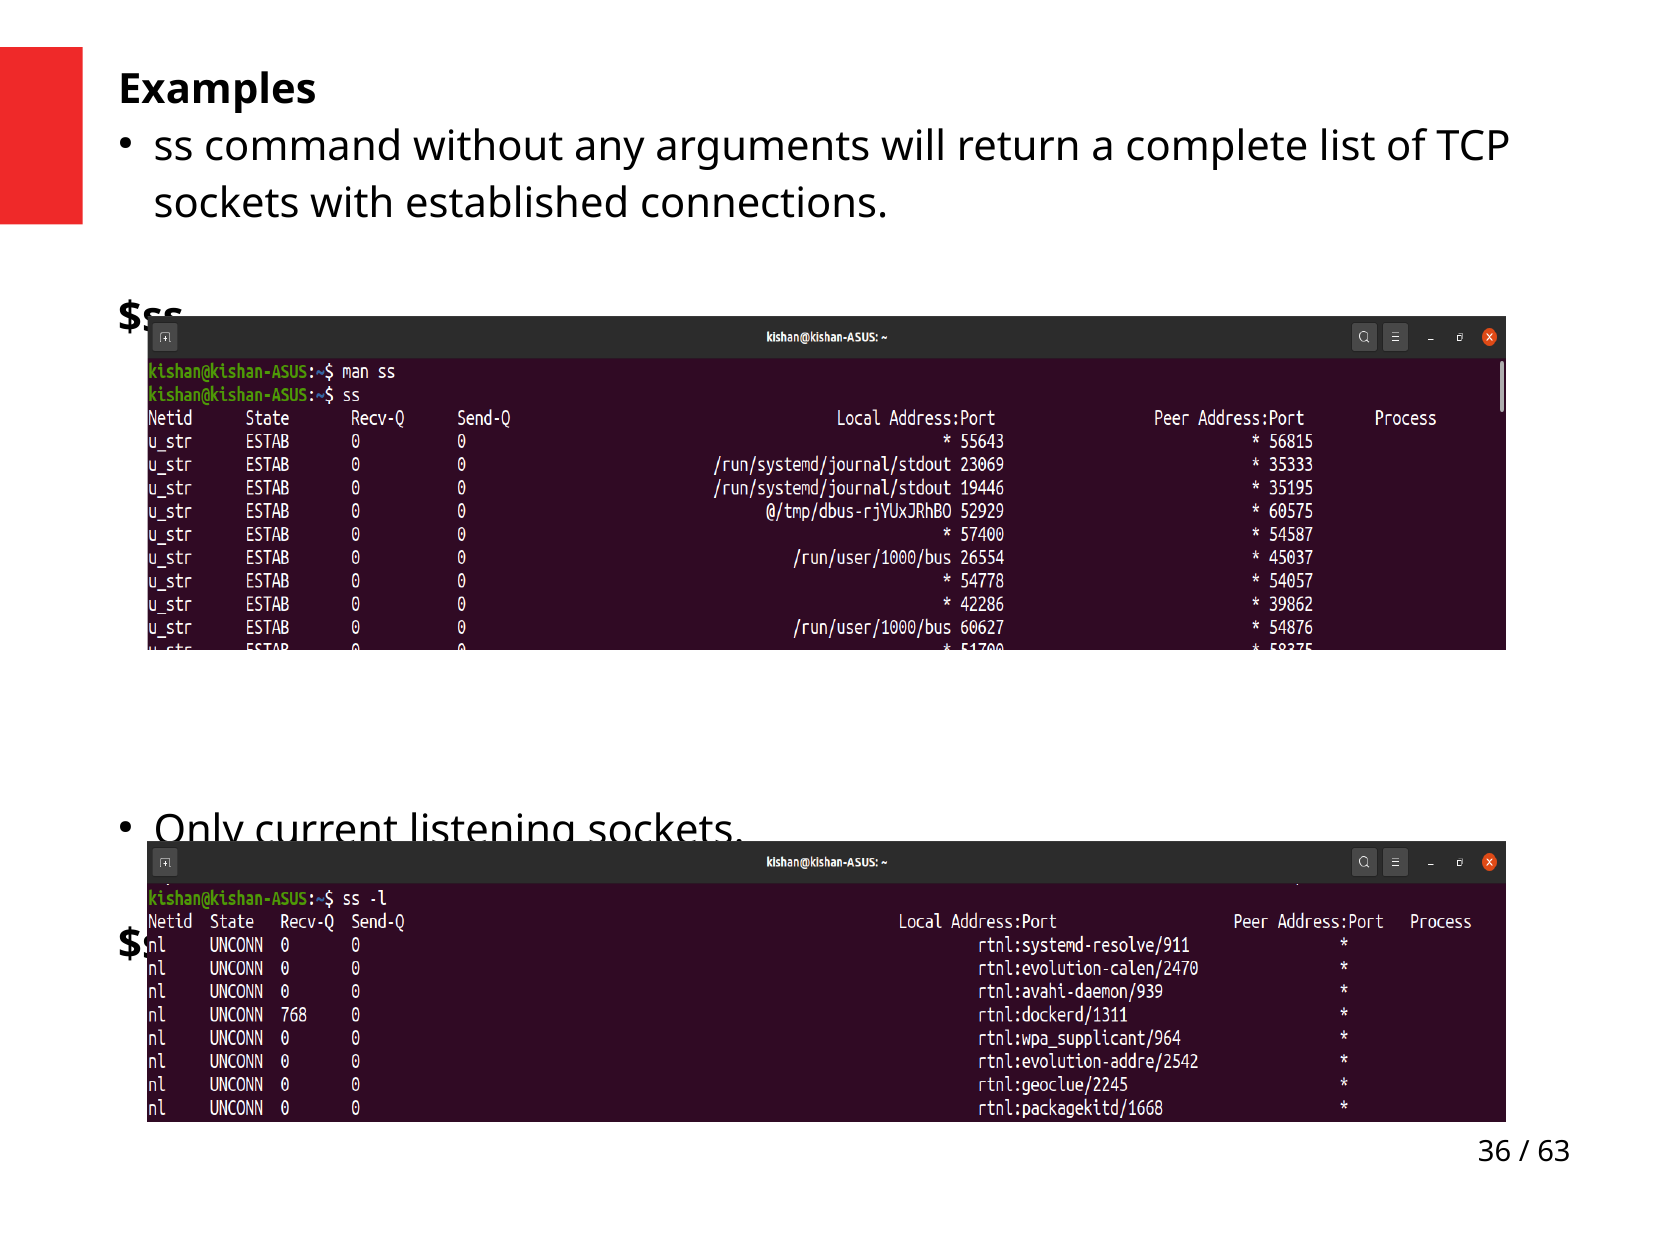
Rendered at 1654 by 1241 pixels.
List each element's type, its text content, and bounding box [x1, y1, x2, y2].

picture [147, 316, 1506, 650]
picture [141, 841, 1506, 1122]
subtitle Examples ss command without any arguments will return a complete list of TCP sockets with established connections. $ss Only current listening sockets. $ss -l [118, 59, 1536, 932]
